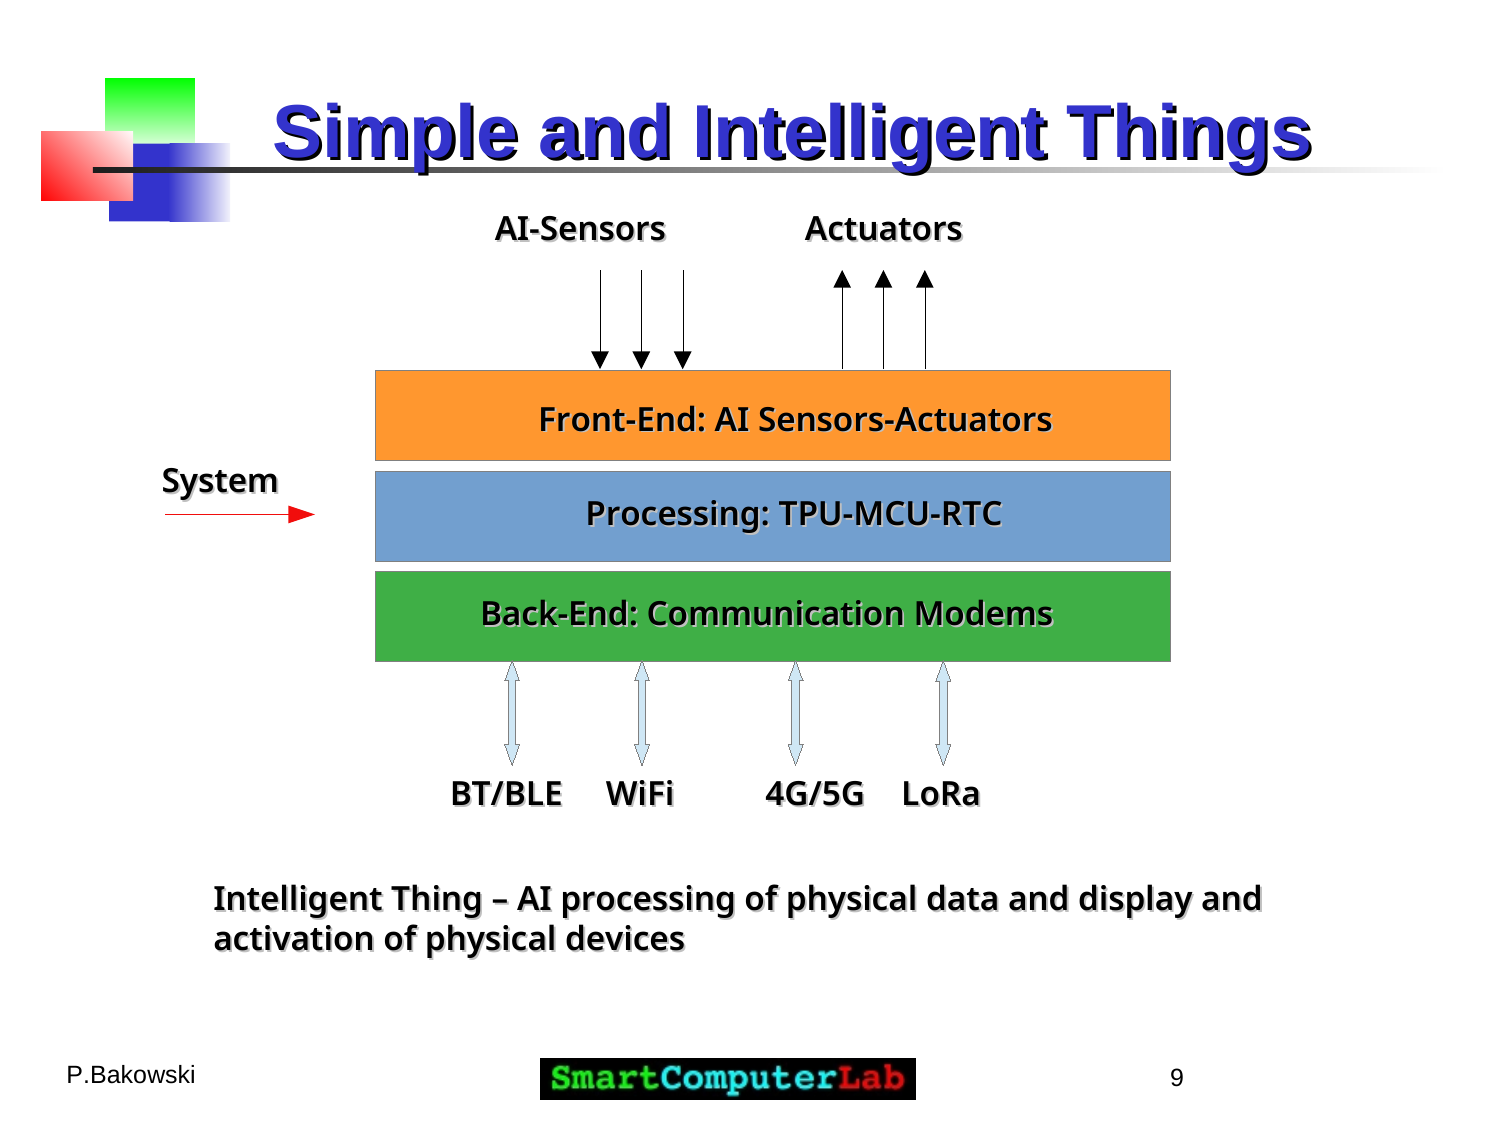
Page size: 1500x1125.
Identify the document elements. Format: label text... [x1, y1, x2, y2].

picture [540, 1058, 916, 1100]
text_box System [146, 452, 297, 513]
text_box Processing: TPU-MCU-RTC [570, 484, 1081, 571]
text_box Front-End: AI Sensors-Actuators [523, 390, 1085, 452]
text_box WiFi [591, 765, 698, 820]
text_box 4G/5G [750, 765, 886, 826]
text_box Intelligent Thing – AI processing of physical data and display and activation of physical devices [198, 870, 1366, 1045]
title Simple and Intelligent Things [159, 74, 1426, 180]
text_box [375, 571, 1171, 765]
text_box [375, 370, 1171, 461]
text_box BT/BLE [435, 765, 586, 860]
text_box [375, 471, 1171, 562]
text_box AI-Sensors [480, 200, 716, 295]
text_box Back-End: Communication Modems [465, 585, 1141, 641]
text_box LoRa [886, 765, 1024, 826]
text_box Actuators [790, 200, 1021, 295]
